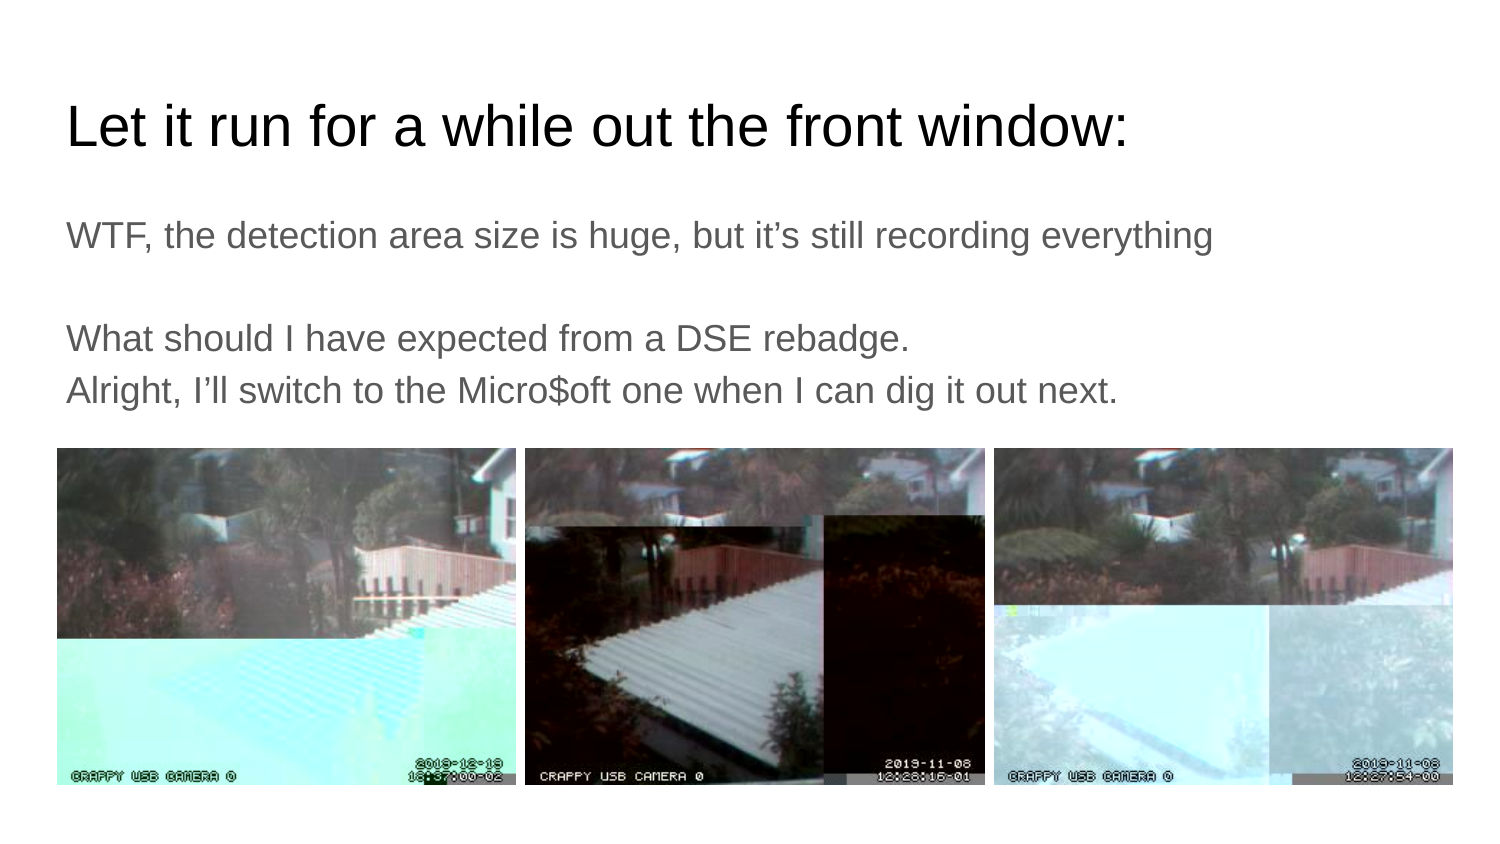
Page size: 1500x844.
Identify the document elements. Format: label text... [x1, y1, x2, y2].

picture [994, 448, 1453, 785]
list WTF, the detection area size is huge, but it’s still recording everything What should I have expected from a DSE rebadge. Alright, I’ll switch to the Micro$oft one when I can dig it out next. [51, 189, 1449, 750]
title Let it run for a while out the front window: [51, 72, 1449, 167]
picture [525, 448, 985, 785]
picture [57, 448, 516, 785]
